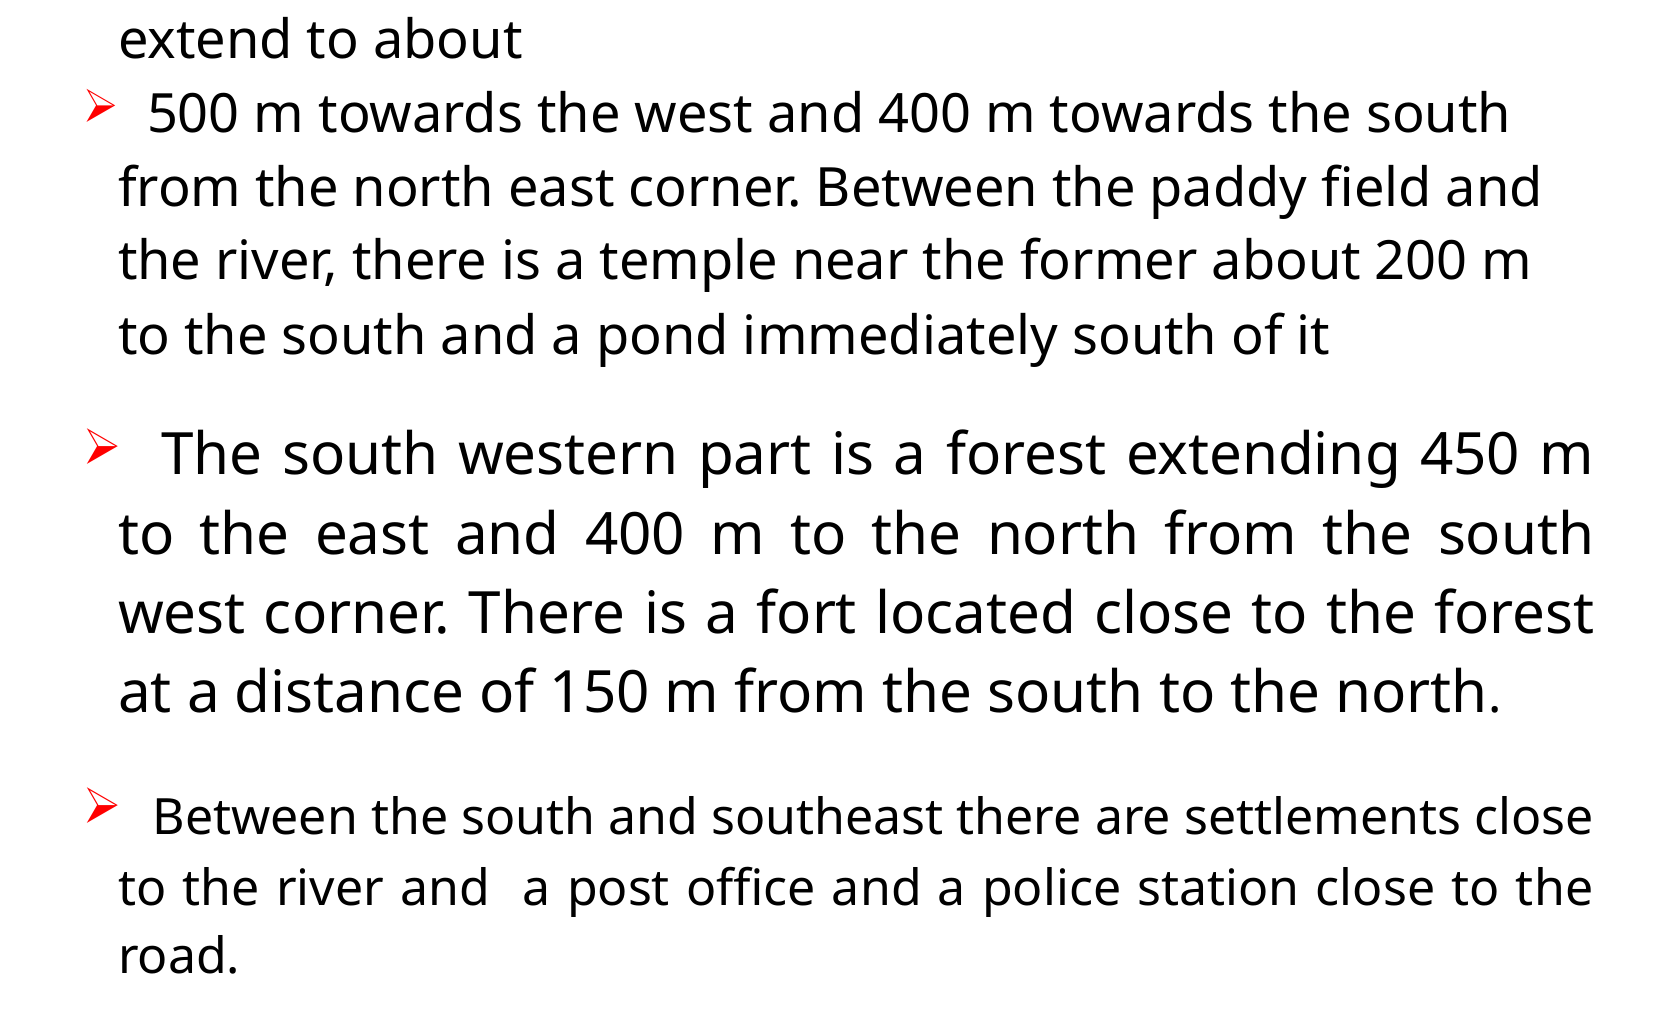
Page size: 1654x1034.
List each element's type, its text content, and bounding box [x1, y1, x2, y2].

subtitle The north eastern part consists of paddy fields which extend to about 500 m towards the west and 400 m towards the south from the north east corner. Between the paddy field and the river, there is a temple near the former about 200 m to the south and a pond immediately south of it The south western part is a forest extending 450 m to the east and 400 m to the north from the south west corner. There is a fort located close to the forest at a distance of 150 m from the south to the north. Between the south and southeast there are settlements close to the river and a post office and a police station close to the road. Prepare a sketch based on the above description [82, 25, 1595, 1007]
